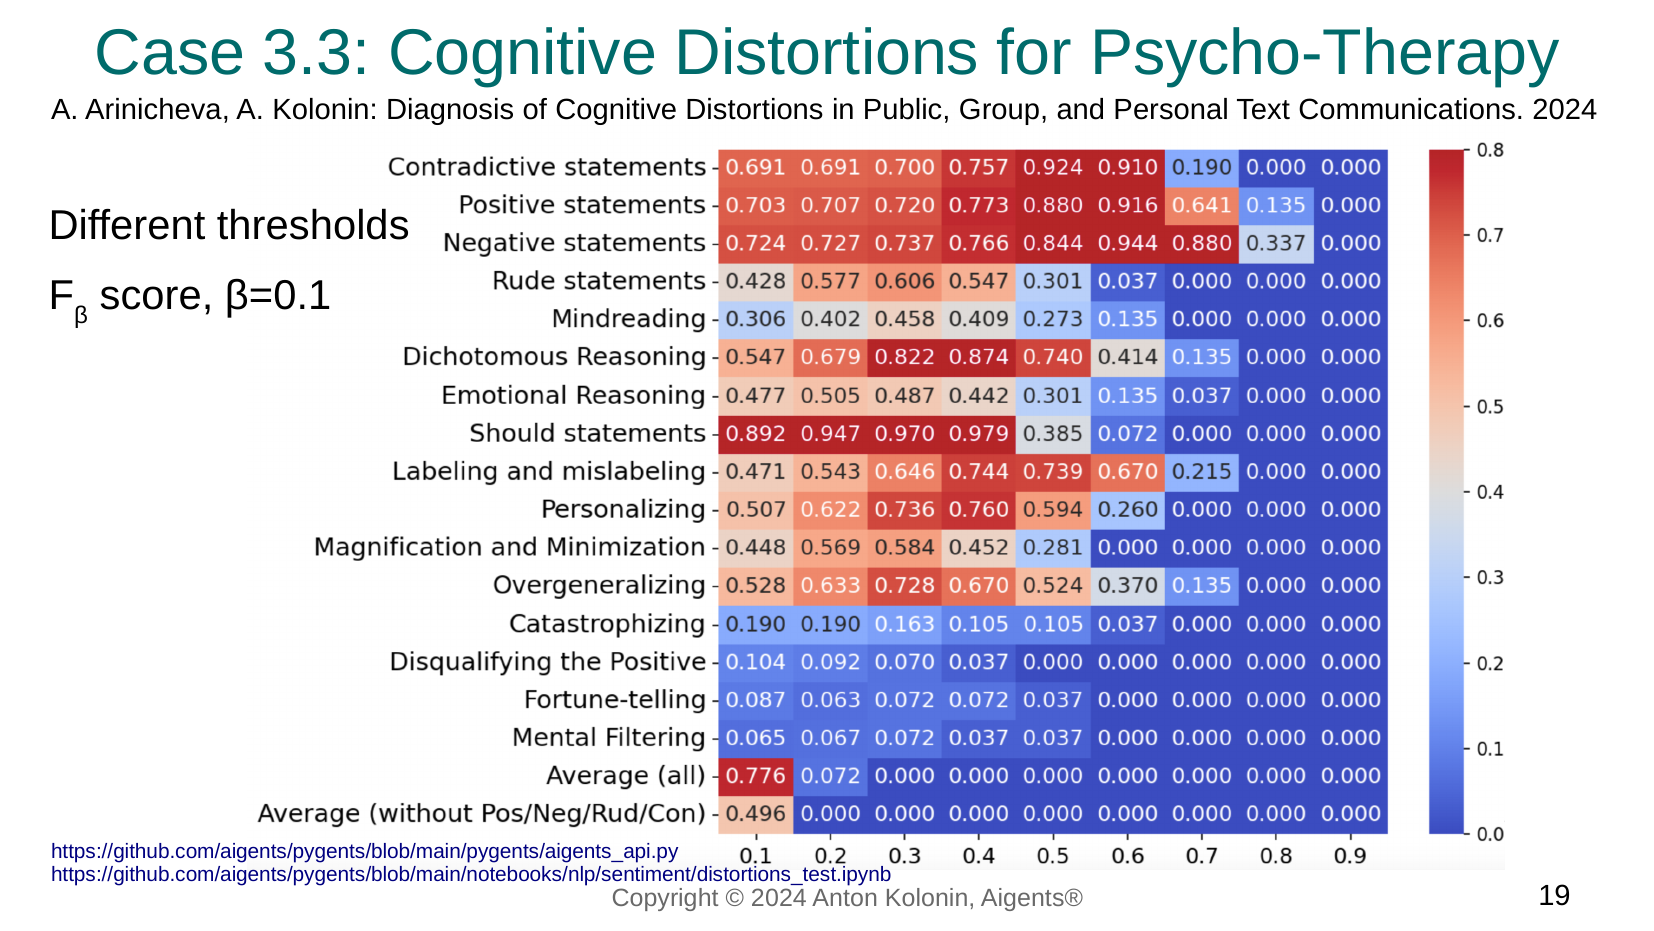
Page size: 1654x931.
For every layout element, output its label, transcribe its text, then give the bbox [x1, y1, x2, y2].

text_box Case 3.3: Cognitive Distortions for Psycho-Therapy [0, 0, 1654, 108]
picture [247, 134, 1505, 870]
text_box A. Arinicheva, A. Kolonin: Diagnosis of Cognitive Distortions in Public, Group, and Personal Text Communications. 2024 [36, 85, 1615, 134]
text_box Different thresholds Fβ score, β=0.1 [33, 194, 437, 337]
text_box https://github.com/aigents/pygents/blob/main/pygents/aigents_api.py https://github.com/aigents/pygents/blob/main/notebooks/nlp/sentiment/distortions_test.ipynb [36, 832, 907, 894]
